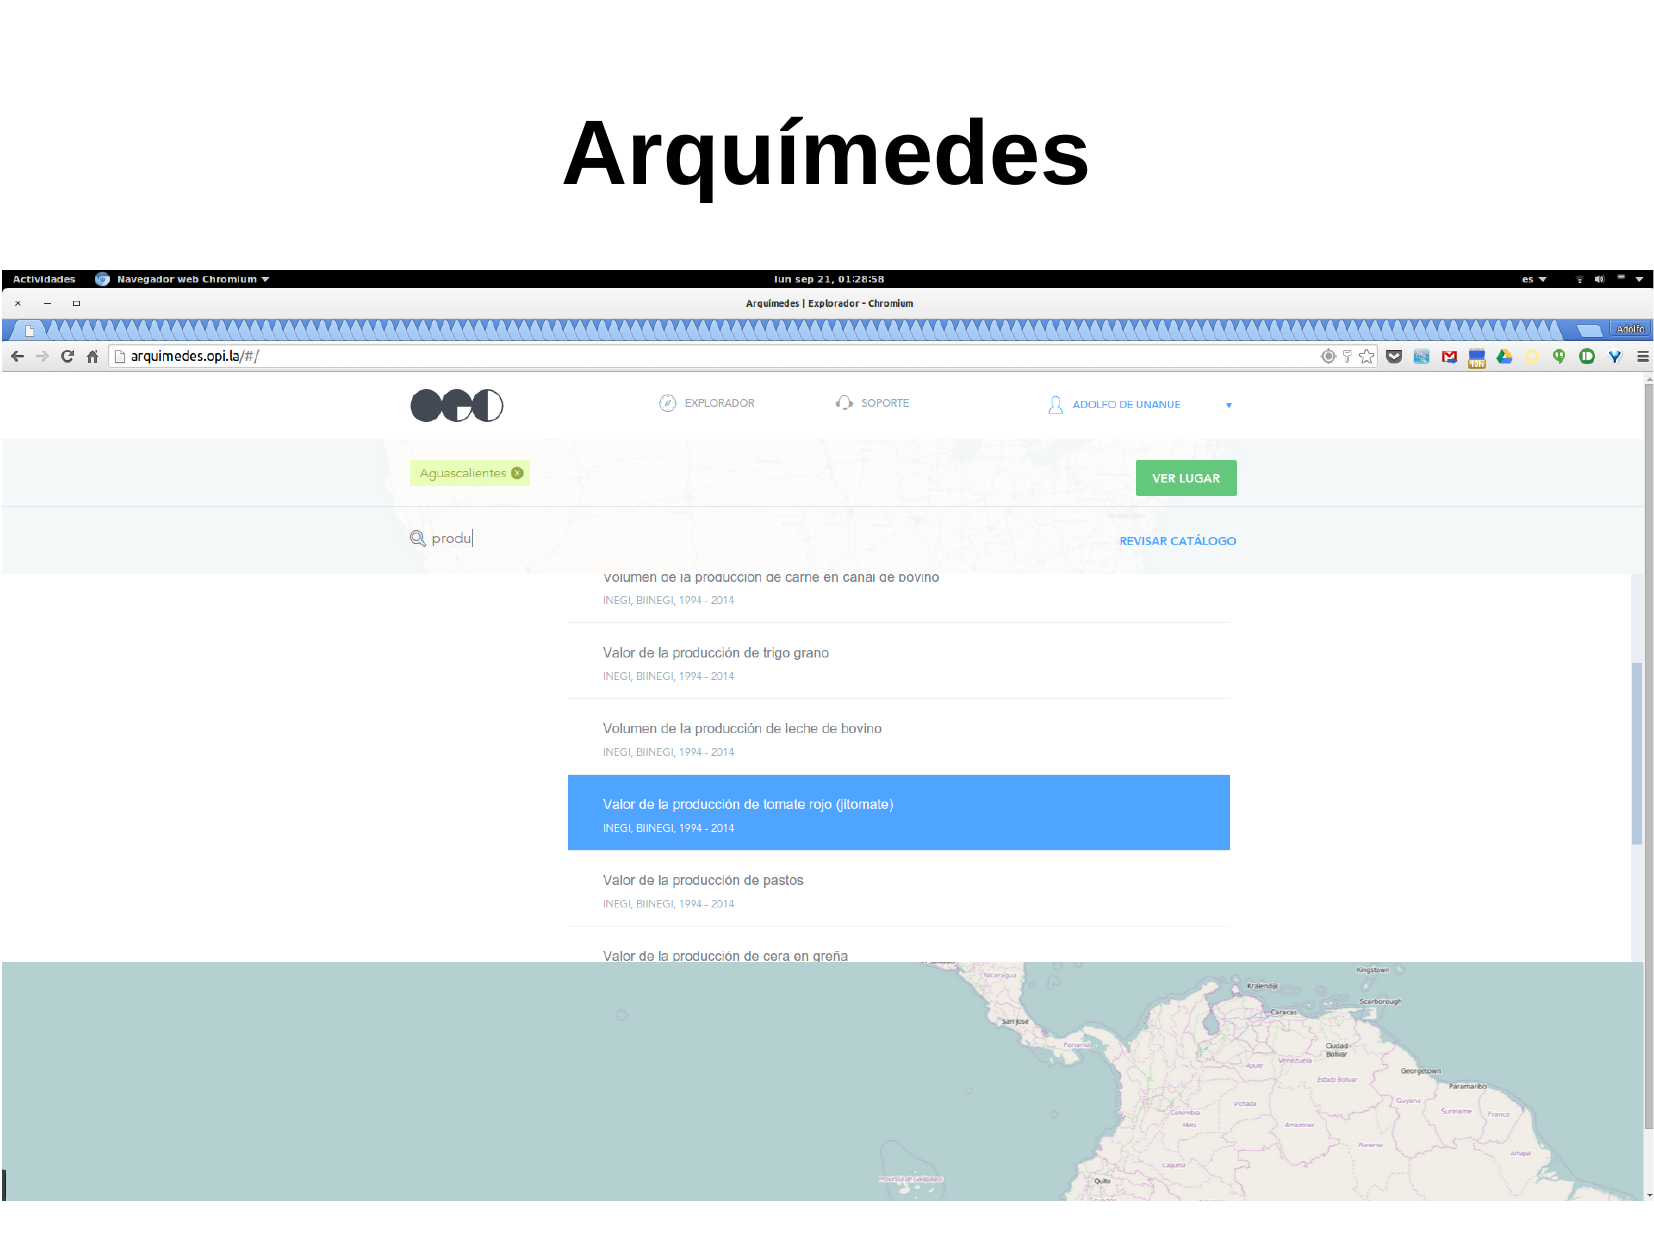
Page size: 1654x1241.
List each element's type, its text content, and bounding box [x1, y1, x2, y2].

picture [2, 270, 1654, 1201]
title Arquímedes [82, 49, 1571, 257]
